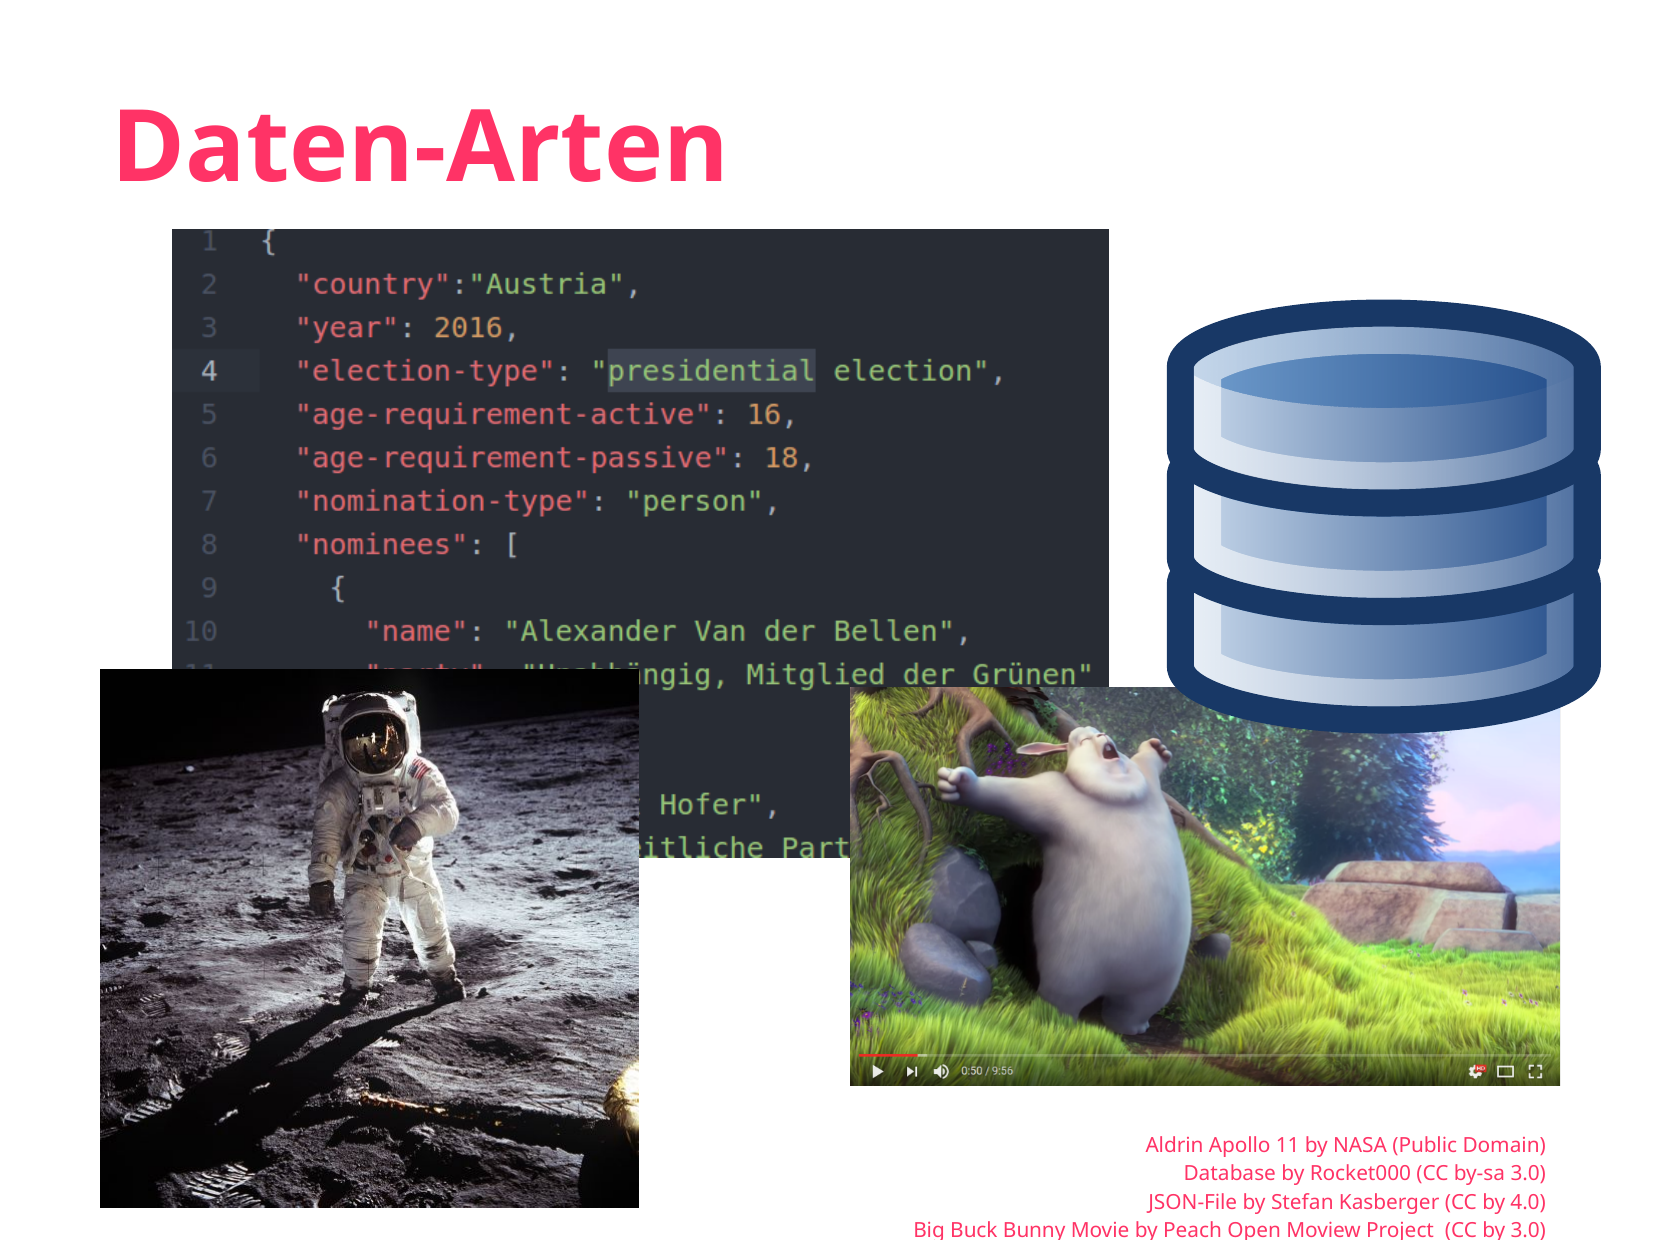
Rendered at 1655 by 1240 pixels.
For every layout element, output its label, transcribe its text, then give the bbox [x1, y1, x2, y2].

picture [100, 229, 1601, 1208]
text_box Aldrin Apollo 11 by NASA (Public Domain) Database by Rocket000 (CC by-sa 3.0) JSON-File by Stefan Kasberger (CC by 4.0) Big Buck Bunny Movie by Peach Open Moview Project (CC by 3.0) [780, 1122, 1561, 1232]
text_box Daten-Arten [96, 67, 1561, 195]
